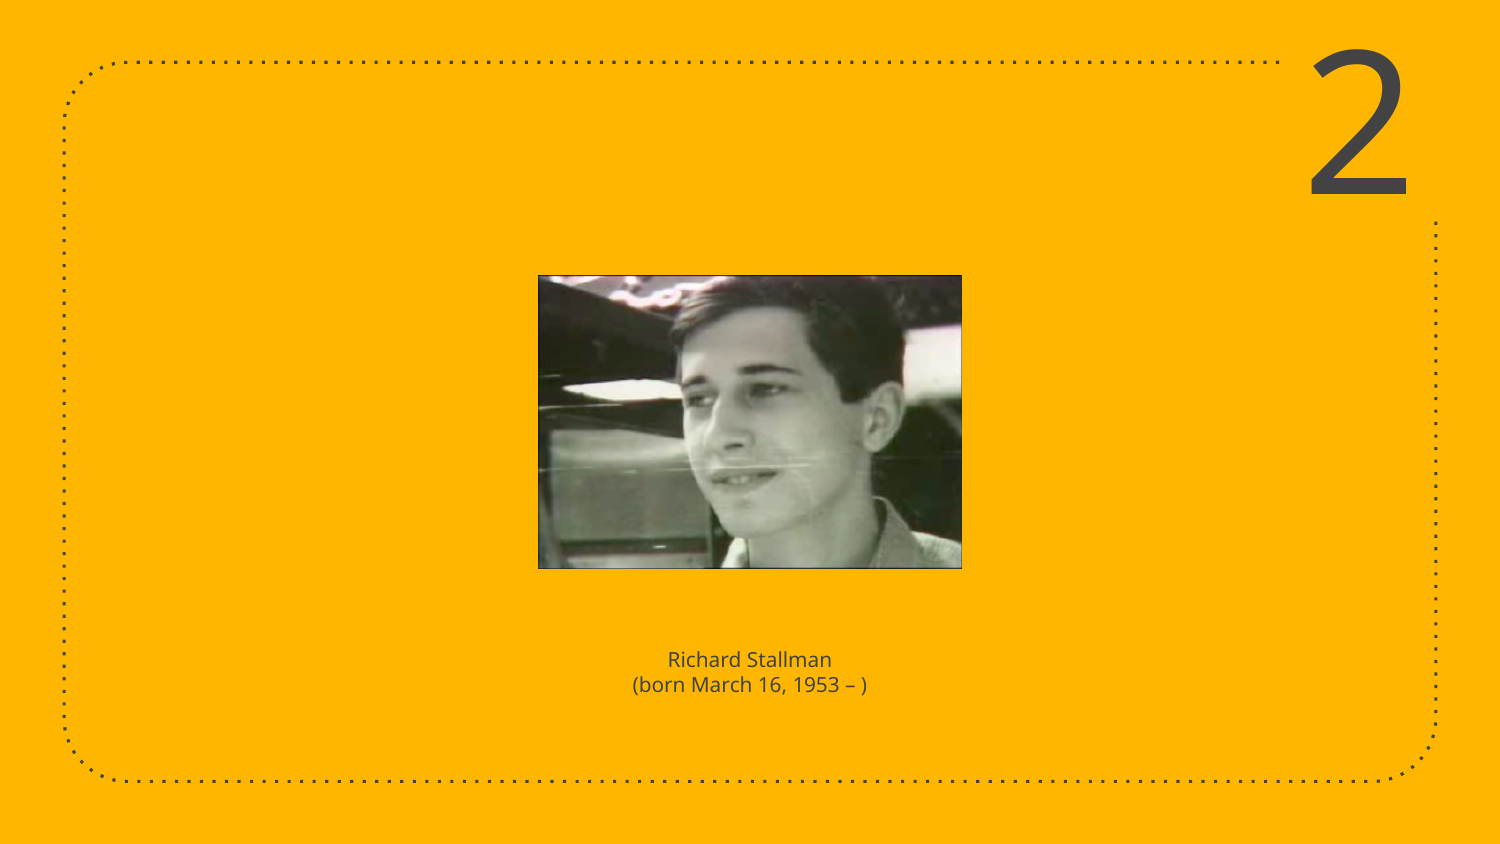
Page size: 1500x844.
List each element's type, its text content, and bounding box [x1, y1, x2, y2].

title Richard Stallman (born March 16, 1953 – ) [571, 638, 929, 712]
text_box 2 [1281, 0, 1439, 229]
picture [538, 275, 962, 569]
